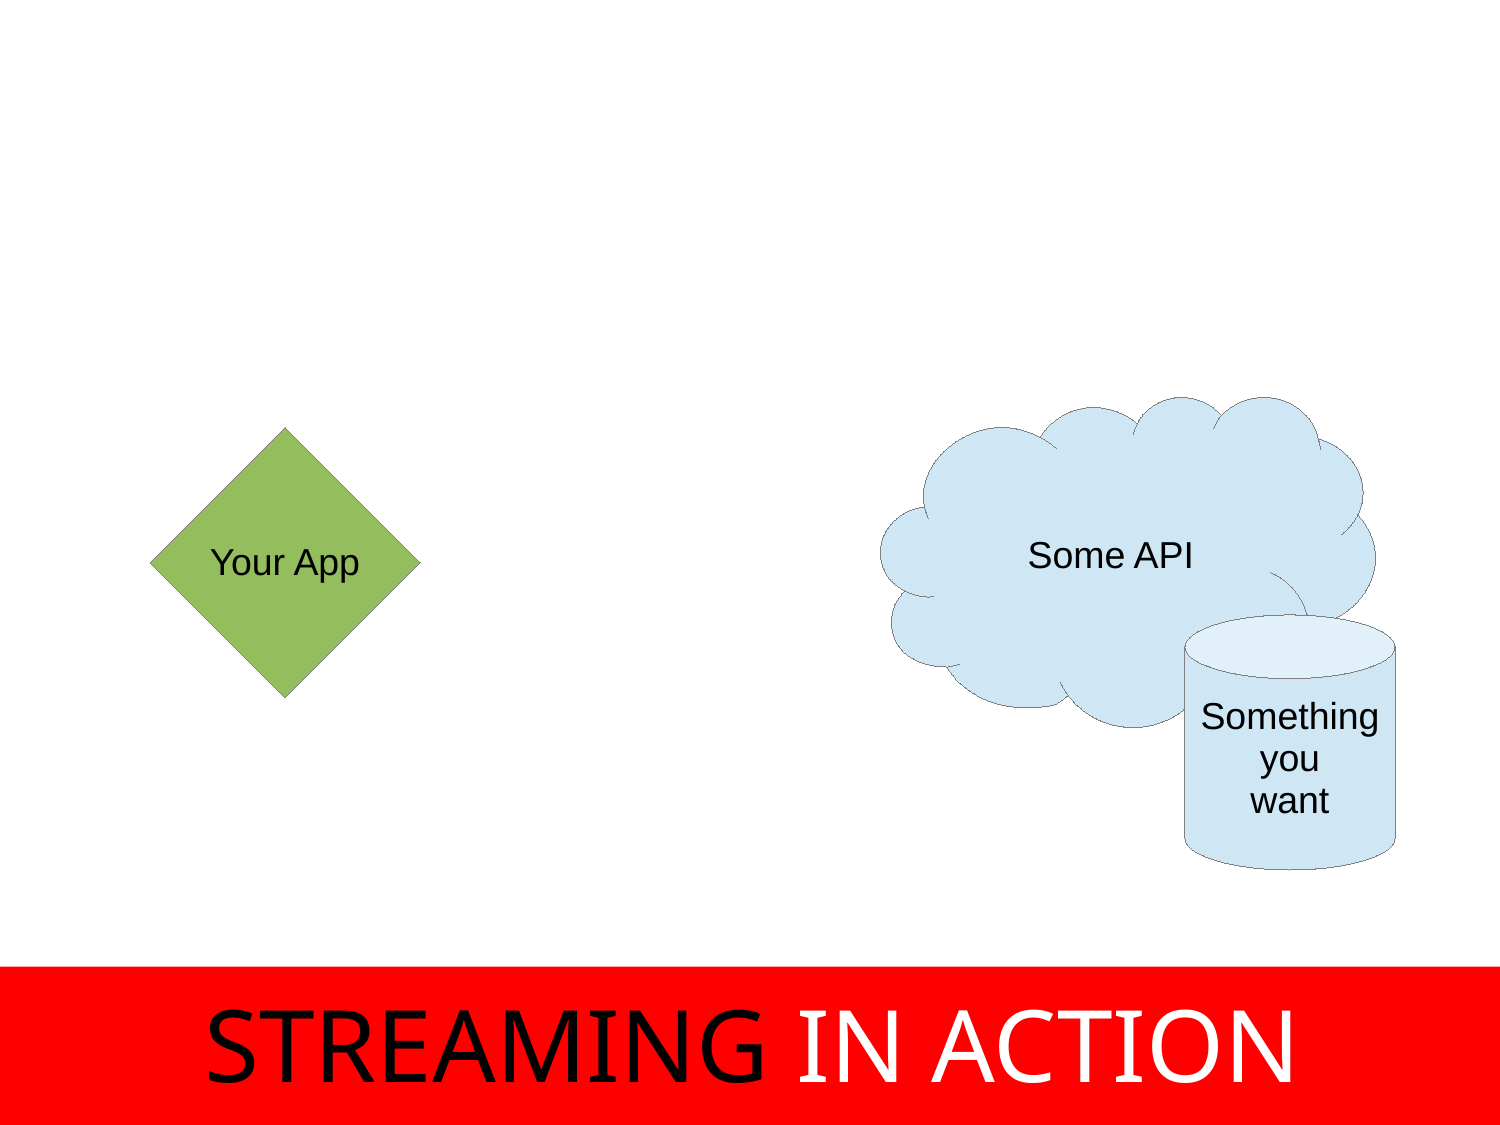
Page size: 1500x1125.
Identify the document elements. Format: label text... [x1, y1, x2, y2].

list STREAMING IN ACTION [28, 974, 1478, 1111]
text_box Something you want [1184, 647, 1396, 871]
text_box Your App [150, 427, 421, 698]
text_box Some API [880, 397, 1376, 728]
